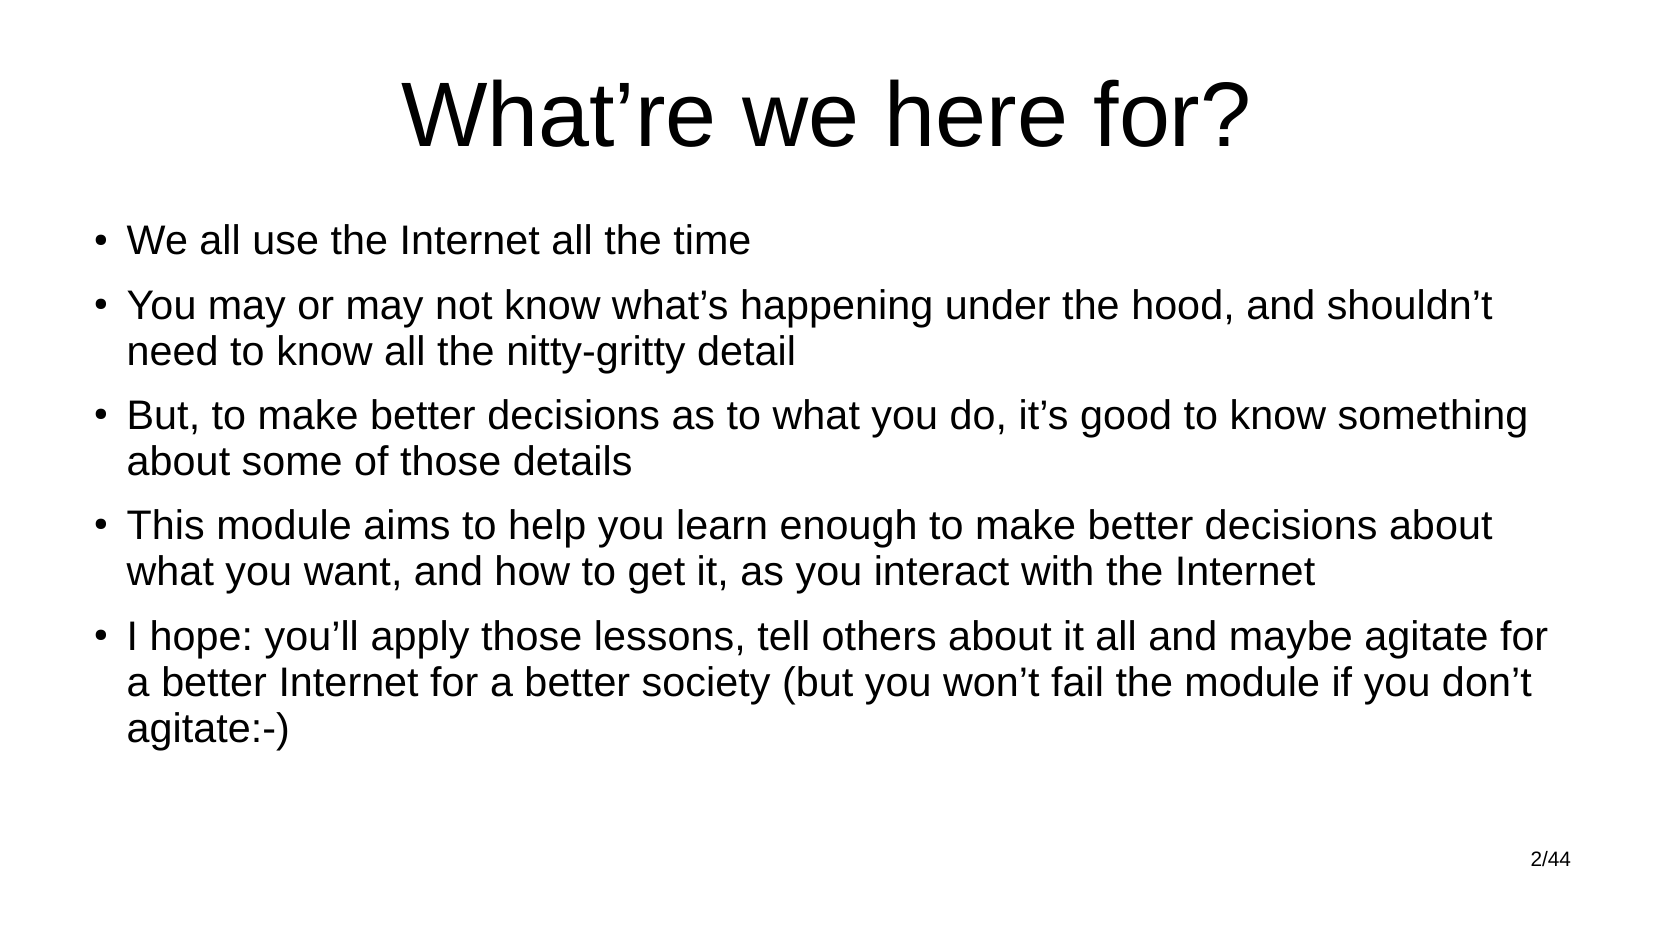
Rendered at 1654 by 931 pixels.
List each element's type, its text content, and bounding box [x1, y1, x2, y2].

list We all use the Internet all the time You may or may not know what’s happening under the hood, and shouldn’t need to know all the nitty-gritty detail But, to make better decisions as to what you do, it’s good to know something about some of those details This module aims to help you learn enough to make better decisions about what you want, and how to get it, as you interact with the Internet I hope: you’ll apply those lessons, tell others about it all and maybe agitate for a better Internet for a better society (but you won’t fail the module if you don’t agitate:-) [82, 217, 1571, 758]
title What’re we here for? [82, 37, 1571, 193]
